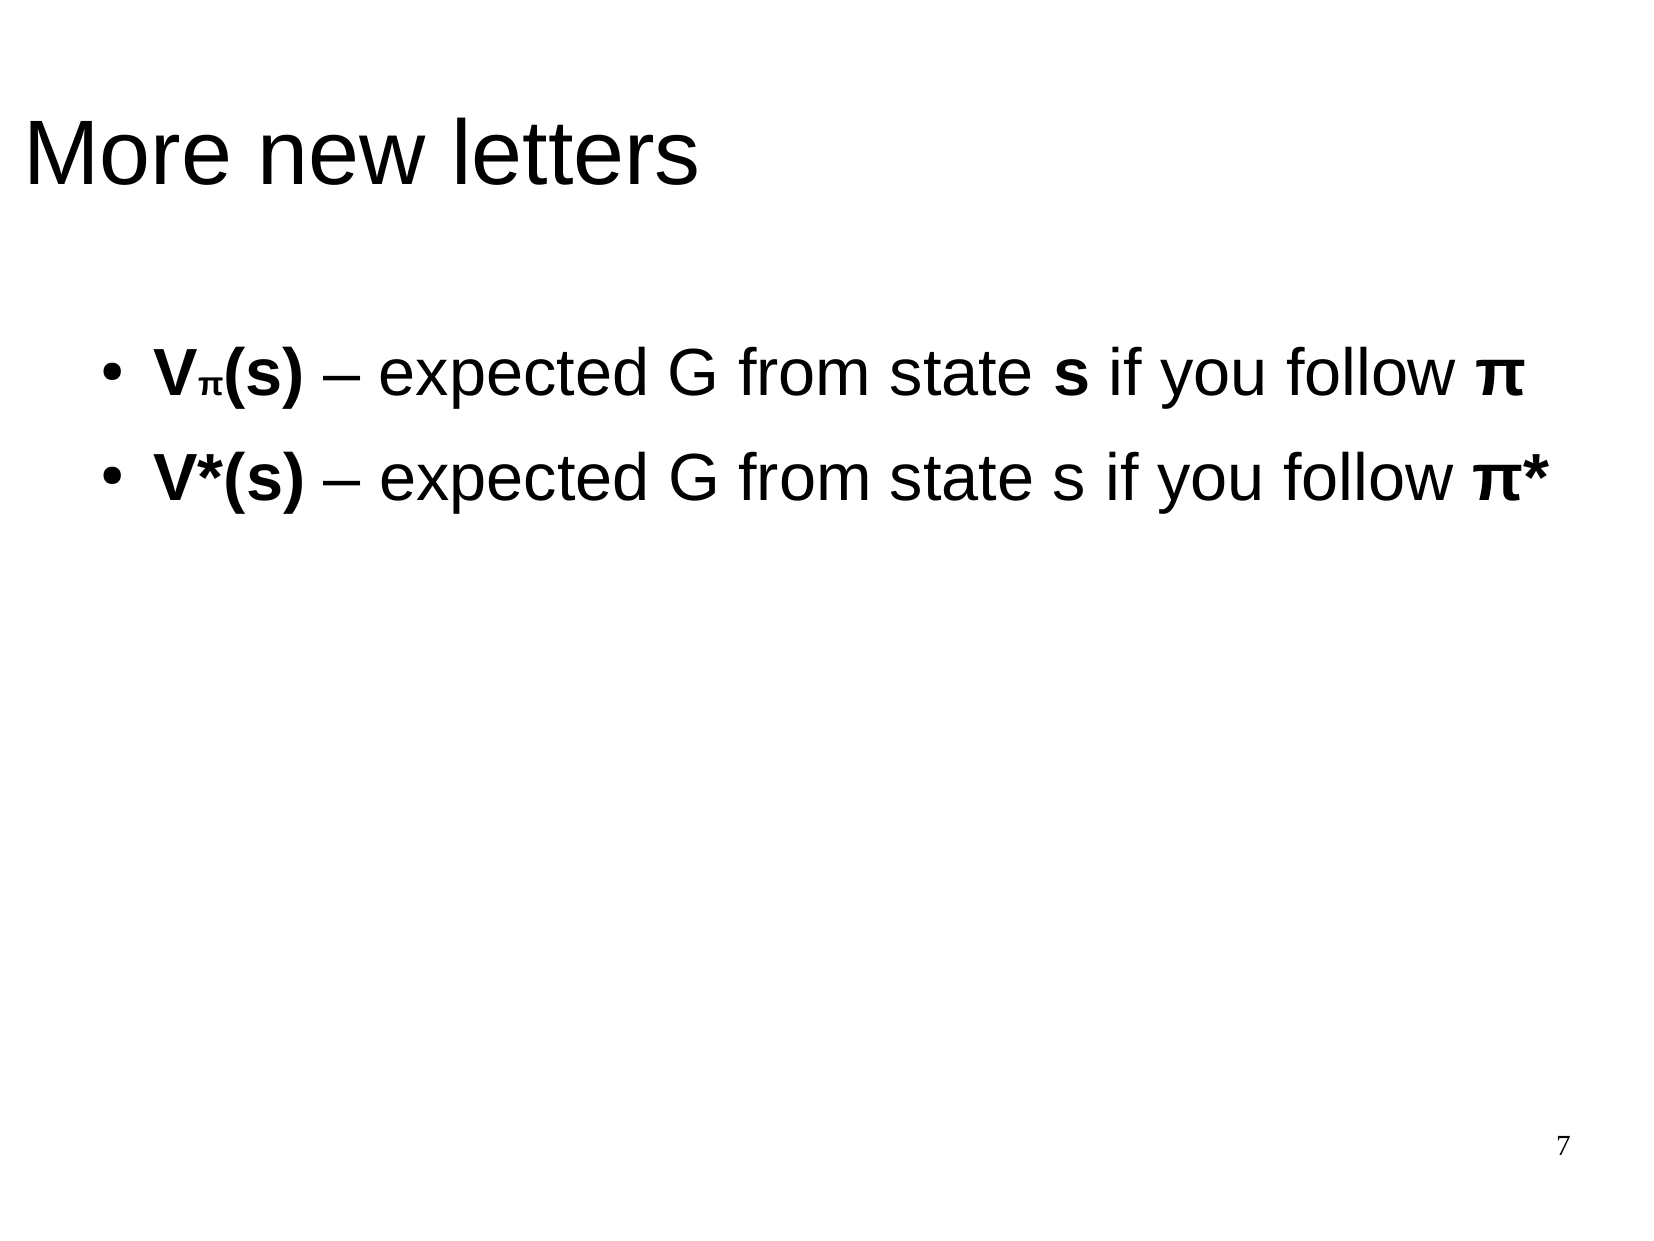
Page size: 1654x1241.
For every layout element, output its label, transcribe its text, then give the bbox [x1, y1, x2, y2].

title More new letters [23, 49, 1512, 257]
list Vπ(s) – expected G from state s if you follow π V*(s) – expected G from state s if you follow π* [82, 231, 1571, 1182]
